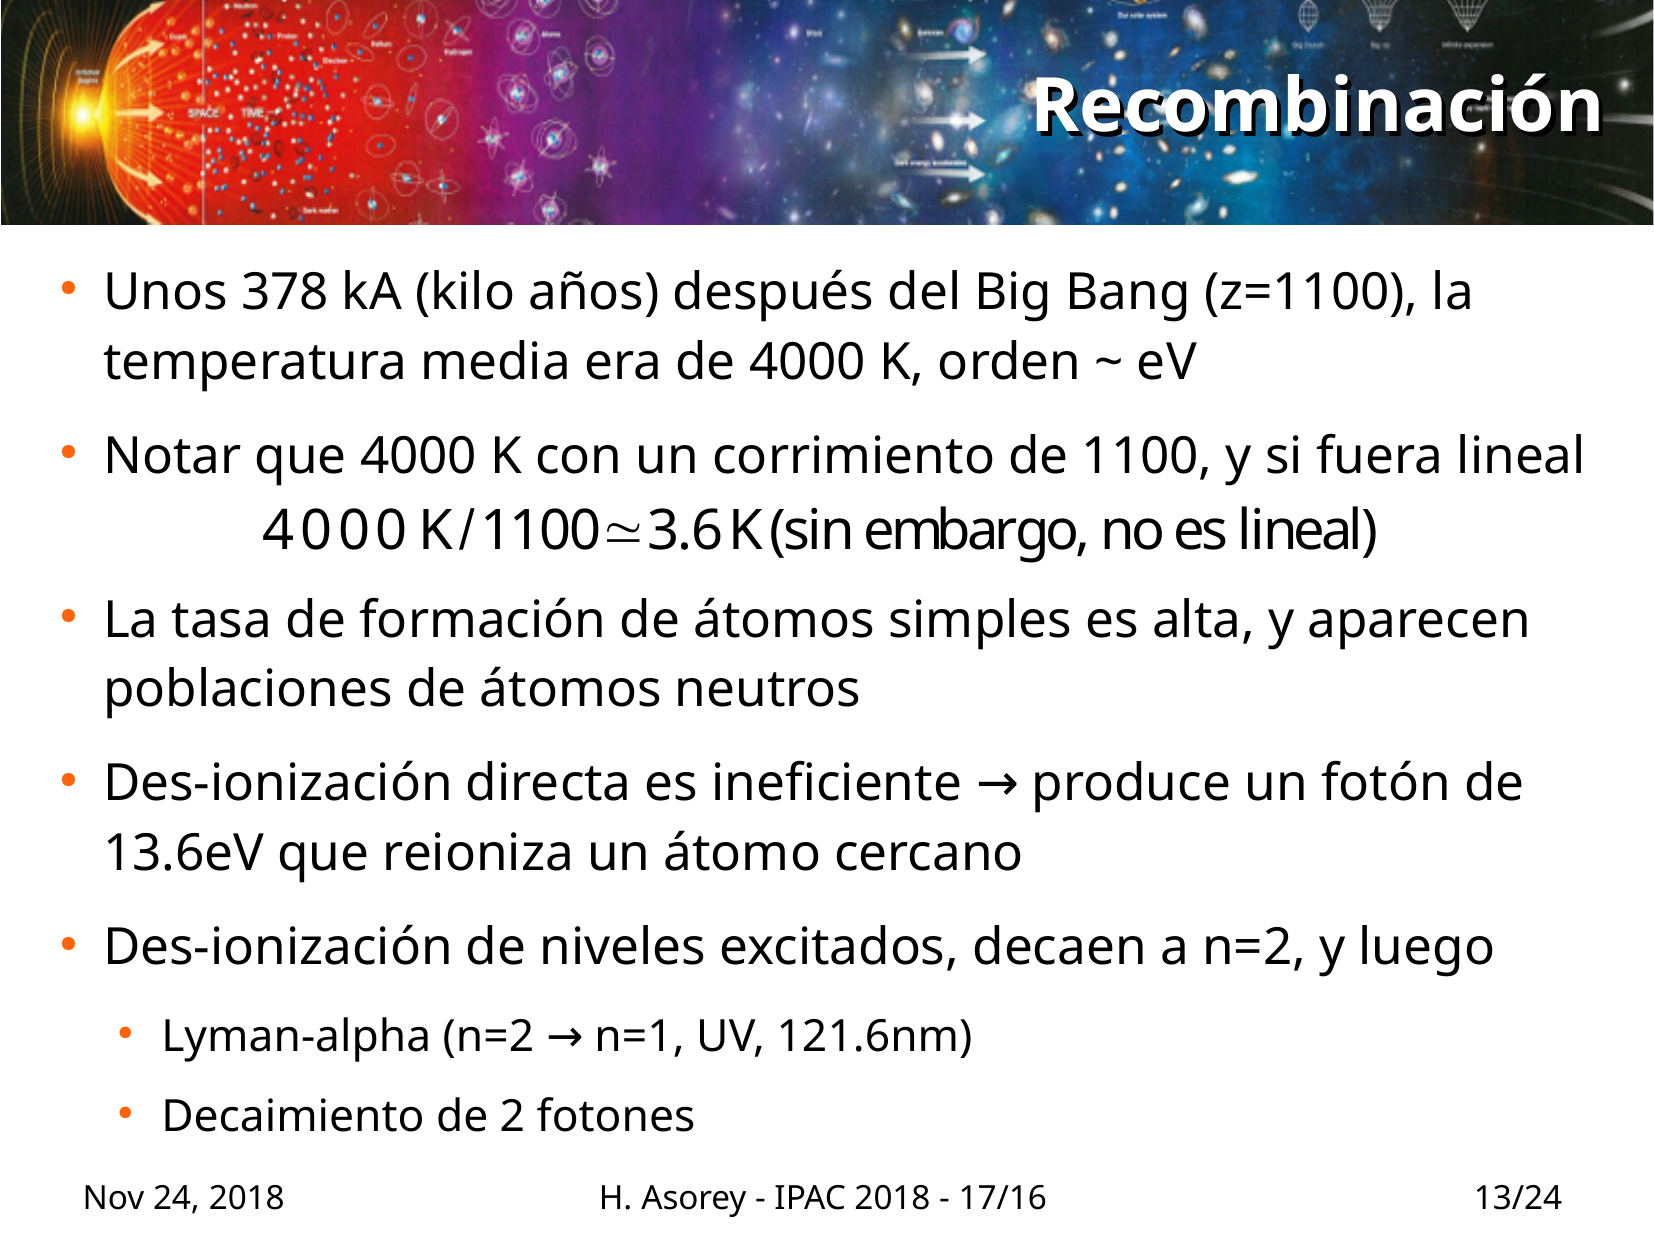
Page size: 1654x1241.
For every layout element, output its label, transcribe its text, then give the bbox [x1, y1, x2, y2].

picture [1, 0, 1654, 225]
title Recombinación [45, 15, 1606, 191]
list Unos 378 kA (kilo años) después del Big Bang (z=1100), la temperatura media era de 4000 K, orden ~ eV Notar que 4000 K con un corrimiento de 1100, y si fuera lineal La tasa de formación de átomos simples es alta, y aparecen poblaciones de átomos neutros Des-ionización directa es ineficiente → produce un fotón de 13.6eV que reioniza un átomo cercano Des-ionización de niveles excitados, decaen a n=2, y luego Lyman-alpha (n=2 → n=1, UV, 121.6nm) Decaimiento de 2 fotones [45, 255, 1606, 1156]
chart [255, 495, 1383, 564]
